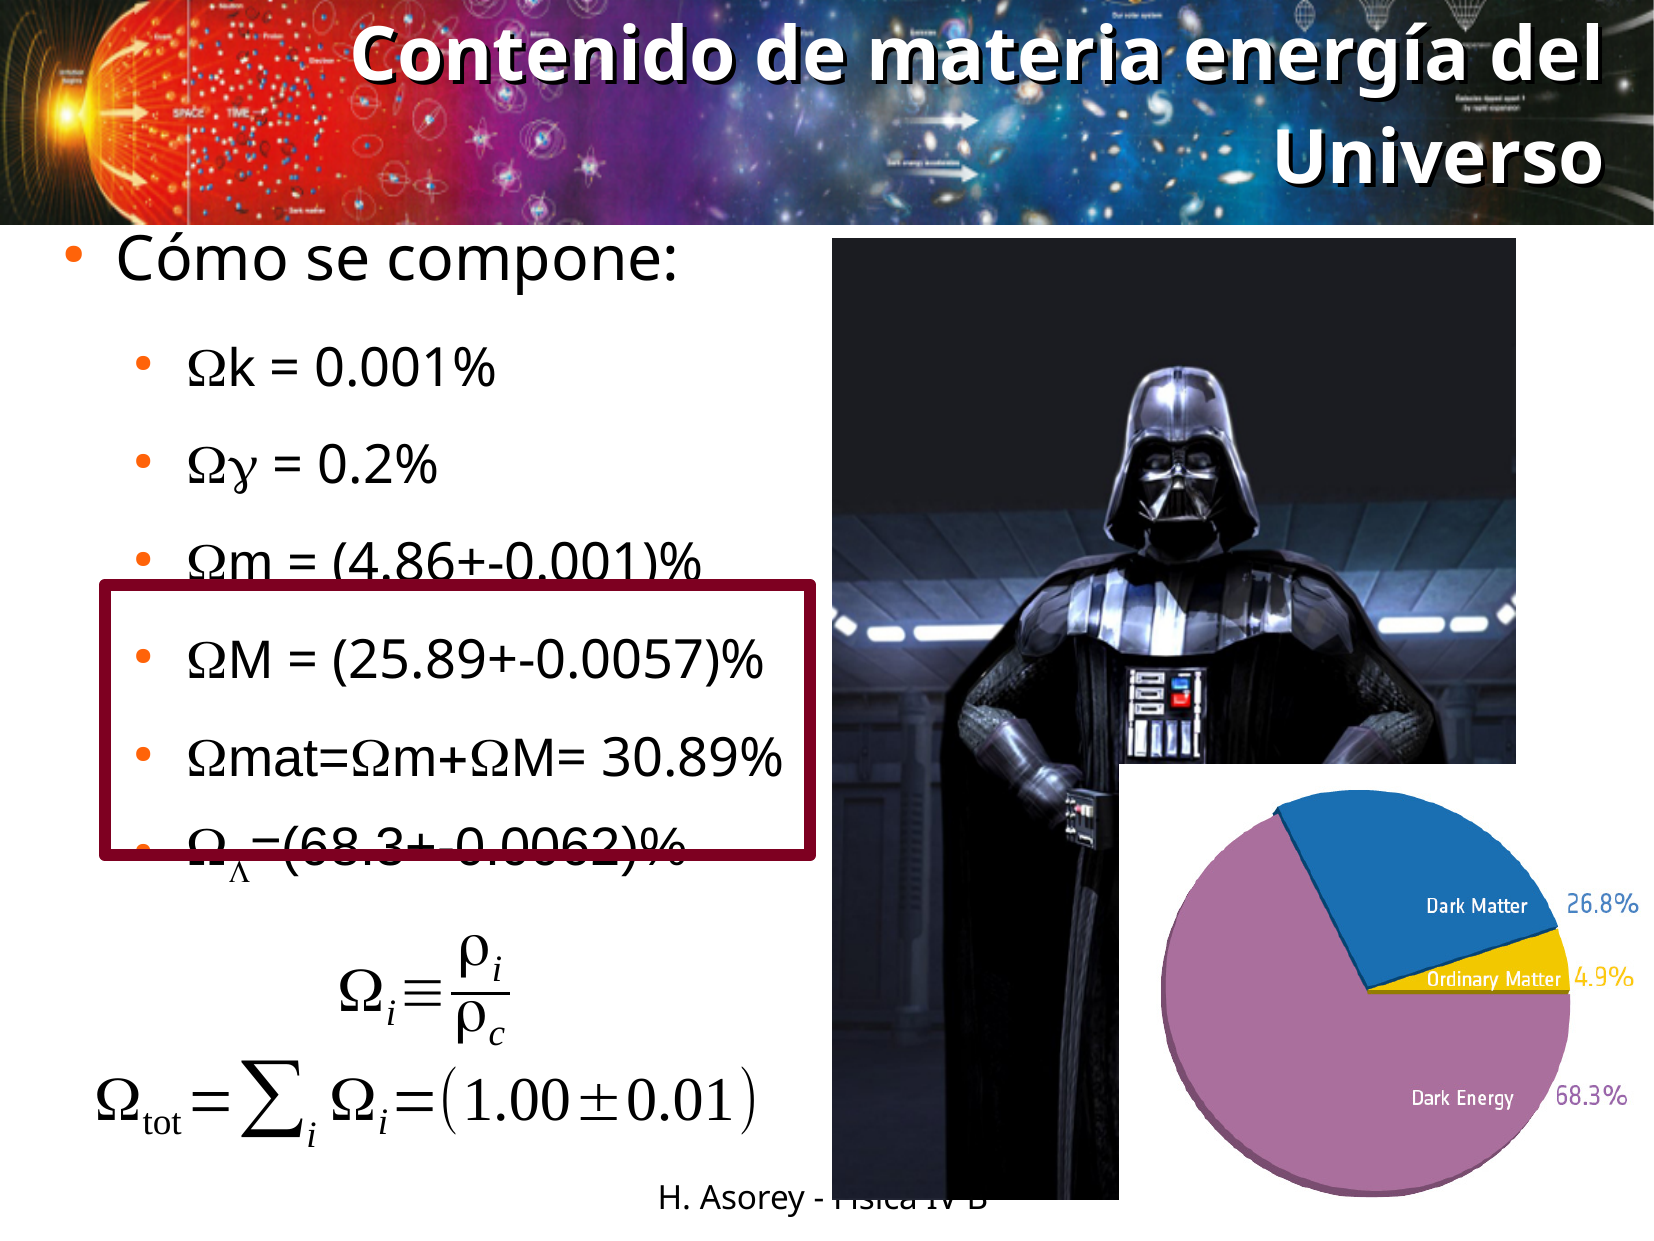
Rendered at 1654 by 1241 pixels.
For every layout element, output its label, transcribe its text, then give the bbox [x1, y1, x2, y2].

picture [0, 0, 1654, 225]
chart [87, 932, 766, 1156]
title Contenido de materia energía del Universo [45, 15, 1606, 191]
list Cómo se compone: Wk = 0.001% Wg = 0.2% Wm = (4.86+-0.001)% WM = (25.89+-0.0057)% Wmat=Wm+WM= 30.89% WL=(68.3+-0.0062)% [45, 213, 1606, 1114]
picture [832, 238, 1654, 1241]
